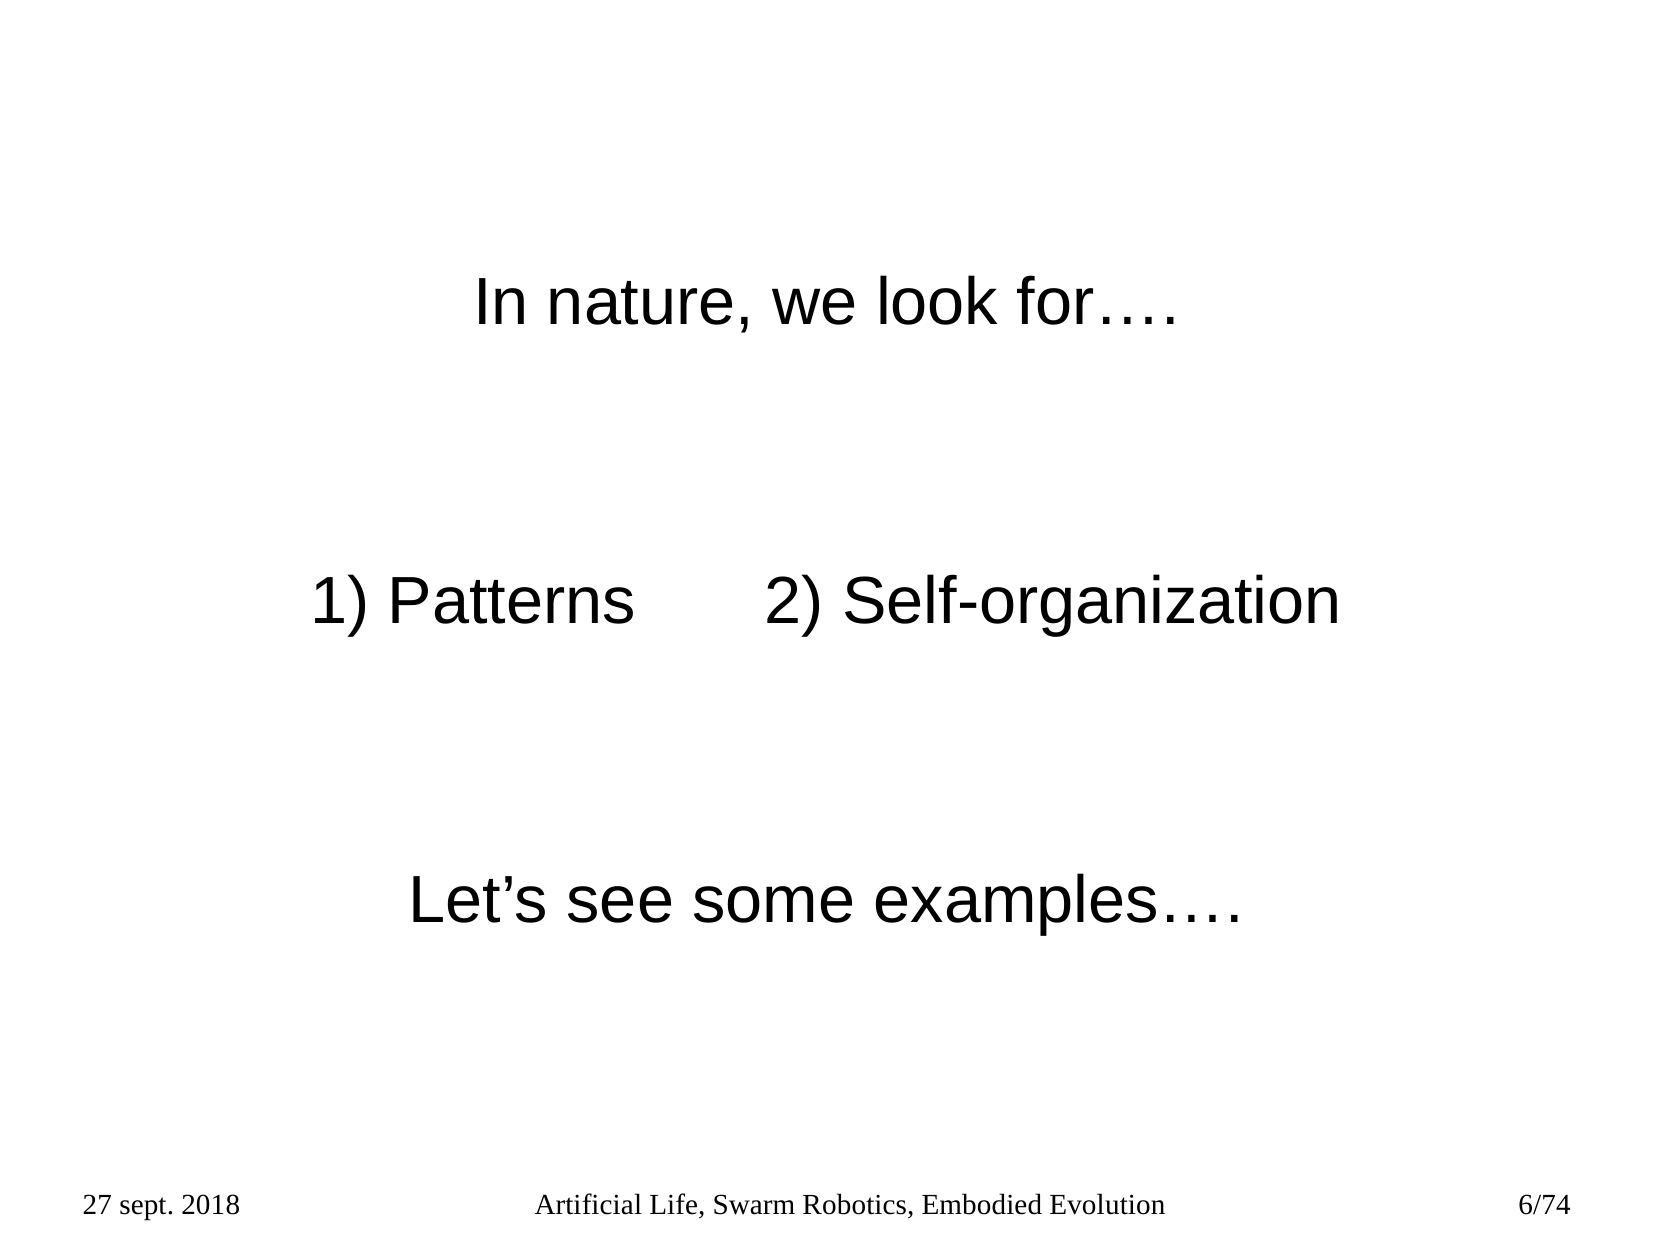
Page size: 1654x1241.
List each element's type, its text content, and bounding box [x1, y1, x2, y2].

subtitle In nature, we look for…. 1) Patterns 2) Self-organization Let’s see some examples…. [82, 120, 1571, 1081]
